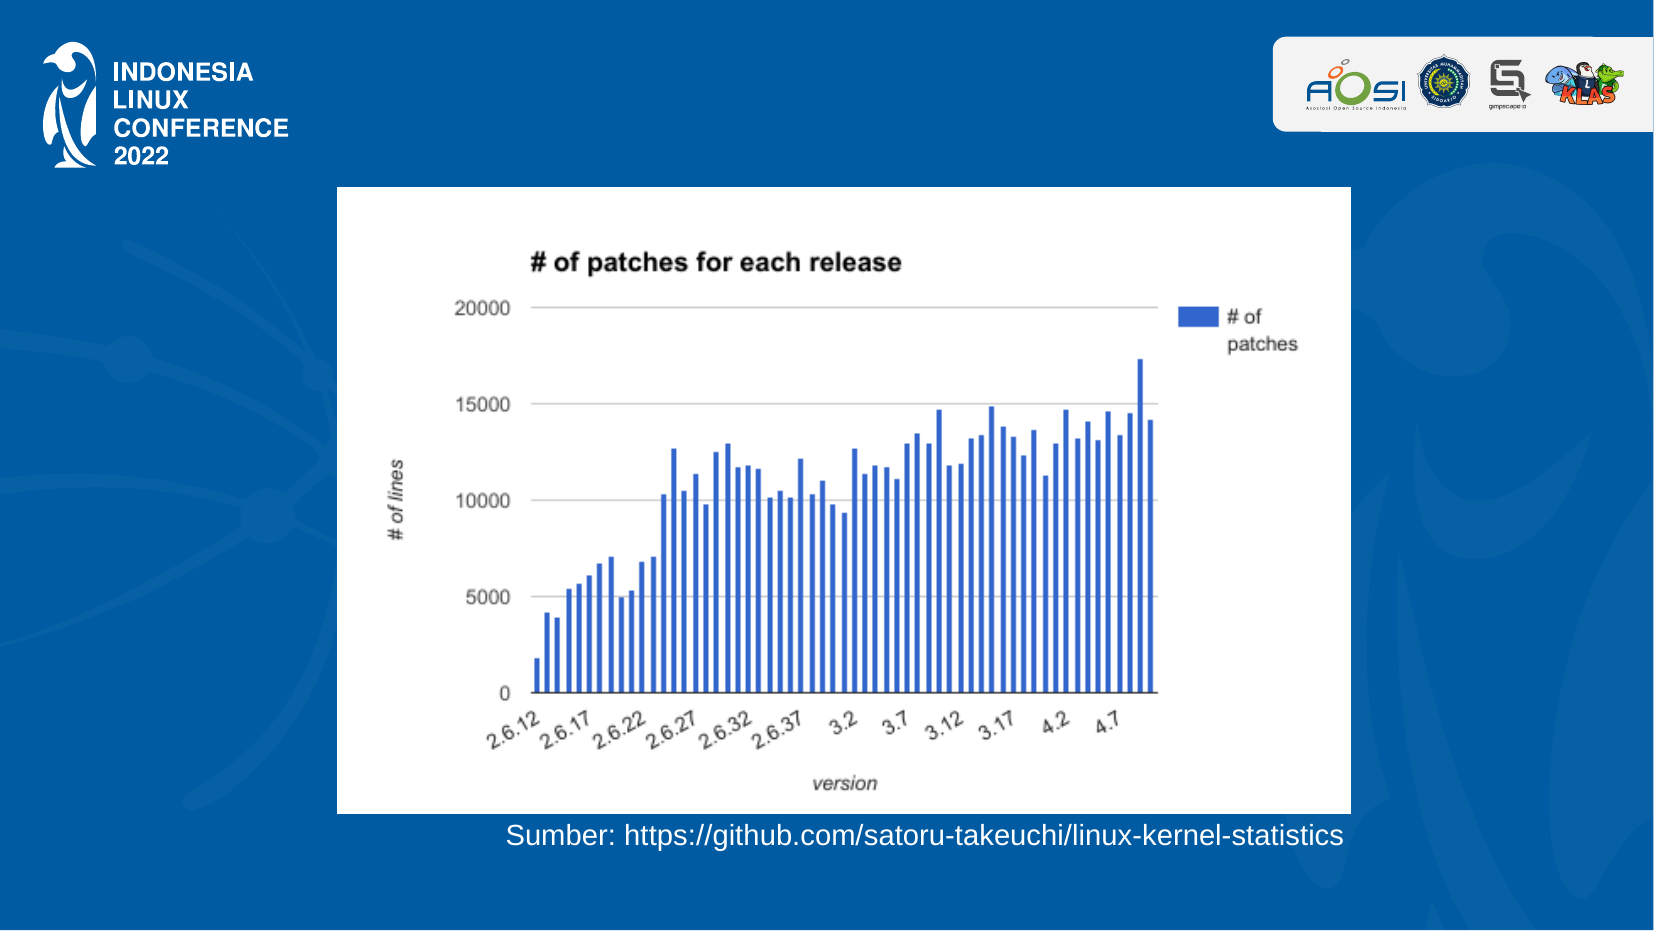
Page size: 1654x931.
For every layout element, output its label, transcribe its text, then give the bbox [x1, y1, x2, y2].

picture [337, 187, 1351, 814]
picture [1545, 62, 1624, 105]
text_box Sumber: https://github.com/satoru-takeuchi/linux-kernel-statistics [490, 811, 1361, 859]
picture [1417, 54, 1471, 108]
